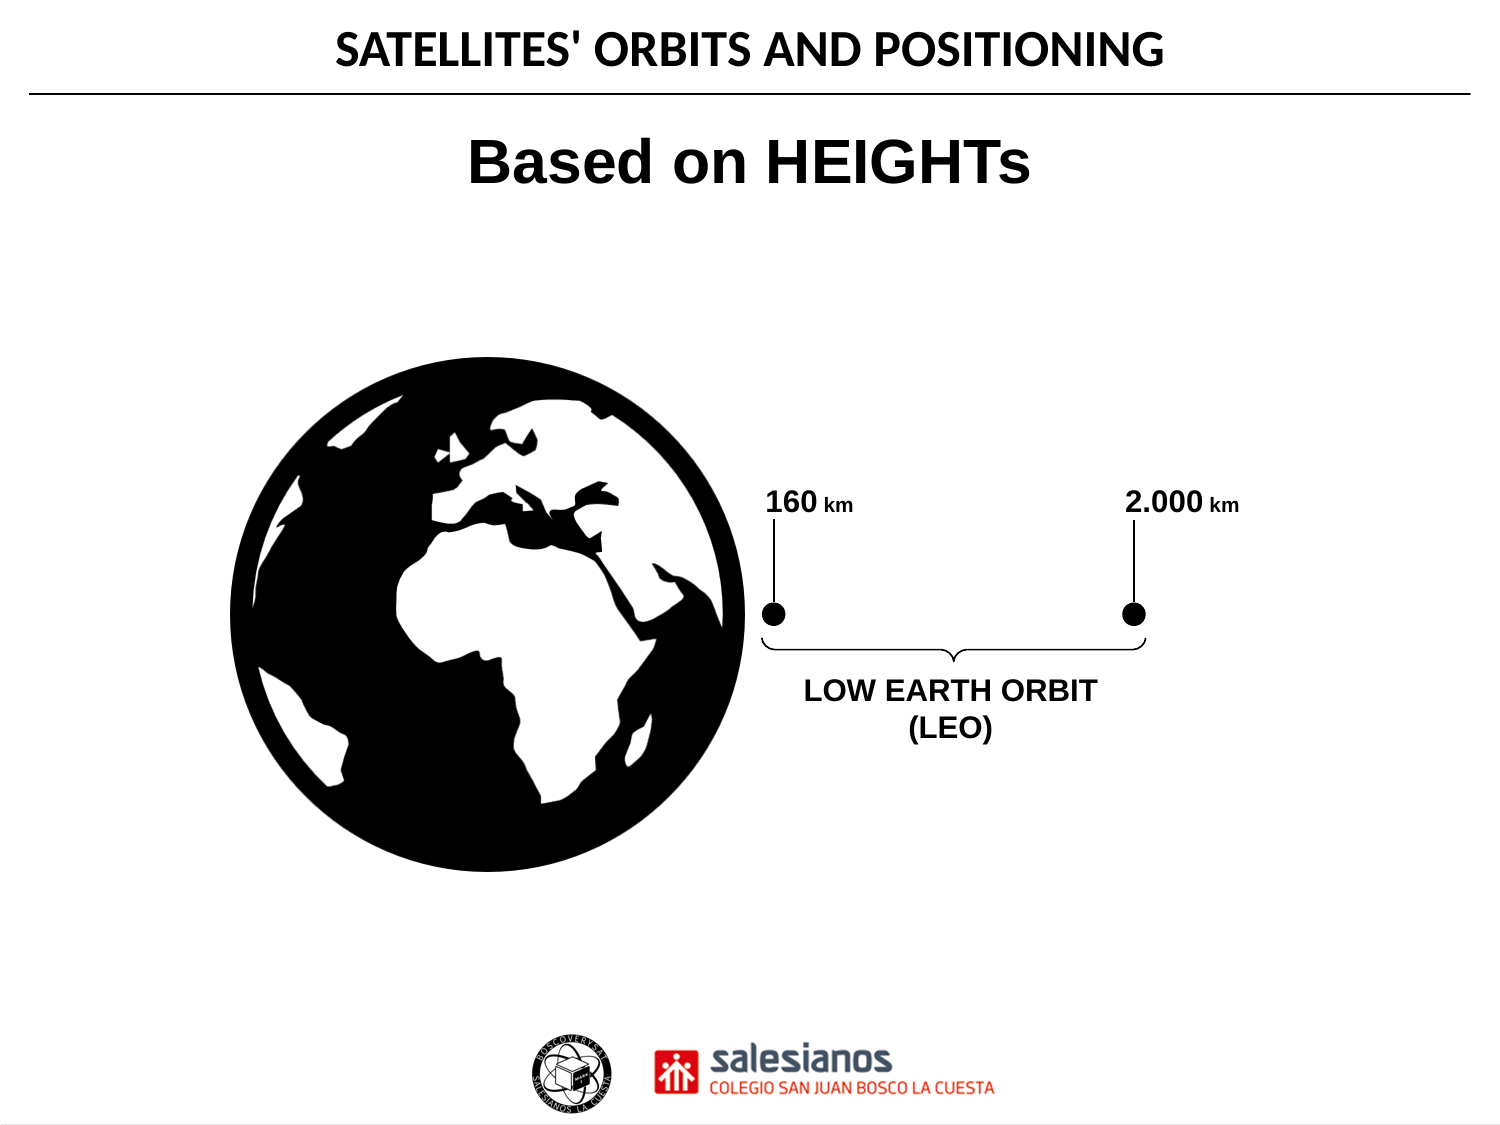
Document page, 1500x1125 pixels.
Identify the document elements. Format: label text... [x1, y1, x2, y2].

text_box 160 km [750, 473, 940, 526]
picture [0, 0, 1500, 1125]
text_box Based on HEIGHTs [35, 113, 1465, 204]
text_box 2.000 km [1110, 473, 1300, 527]
text_box SATELLITES' ORBITS AND POSITIONING [23, 7, 1477, 85]
text_box LOW EARTH ORBIT (LEO) [732, 662, 1170, 753]
